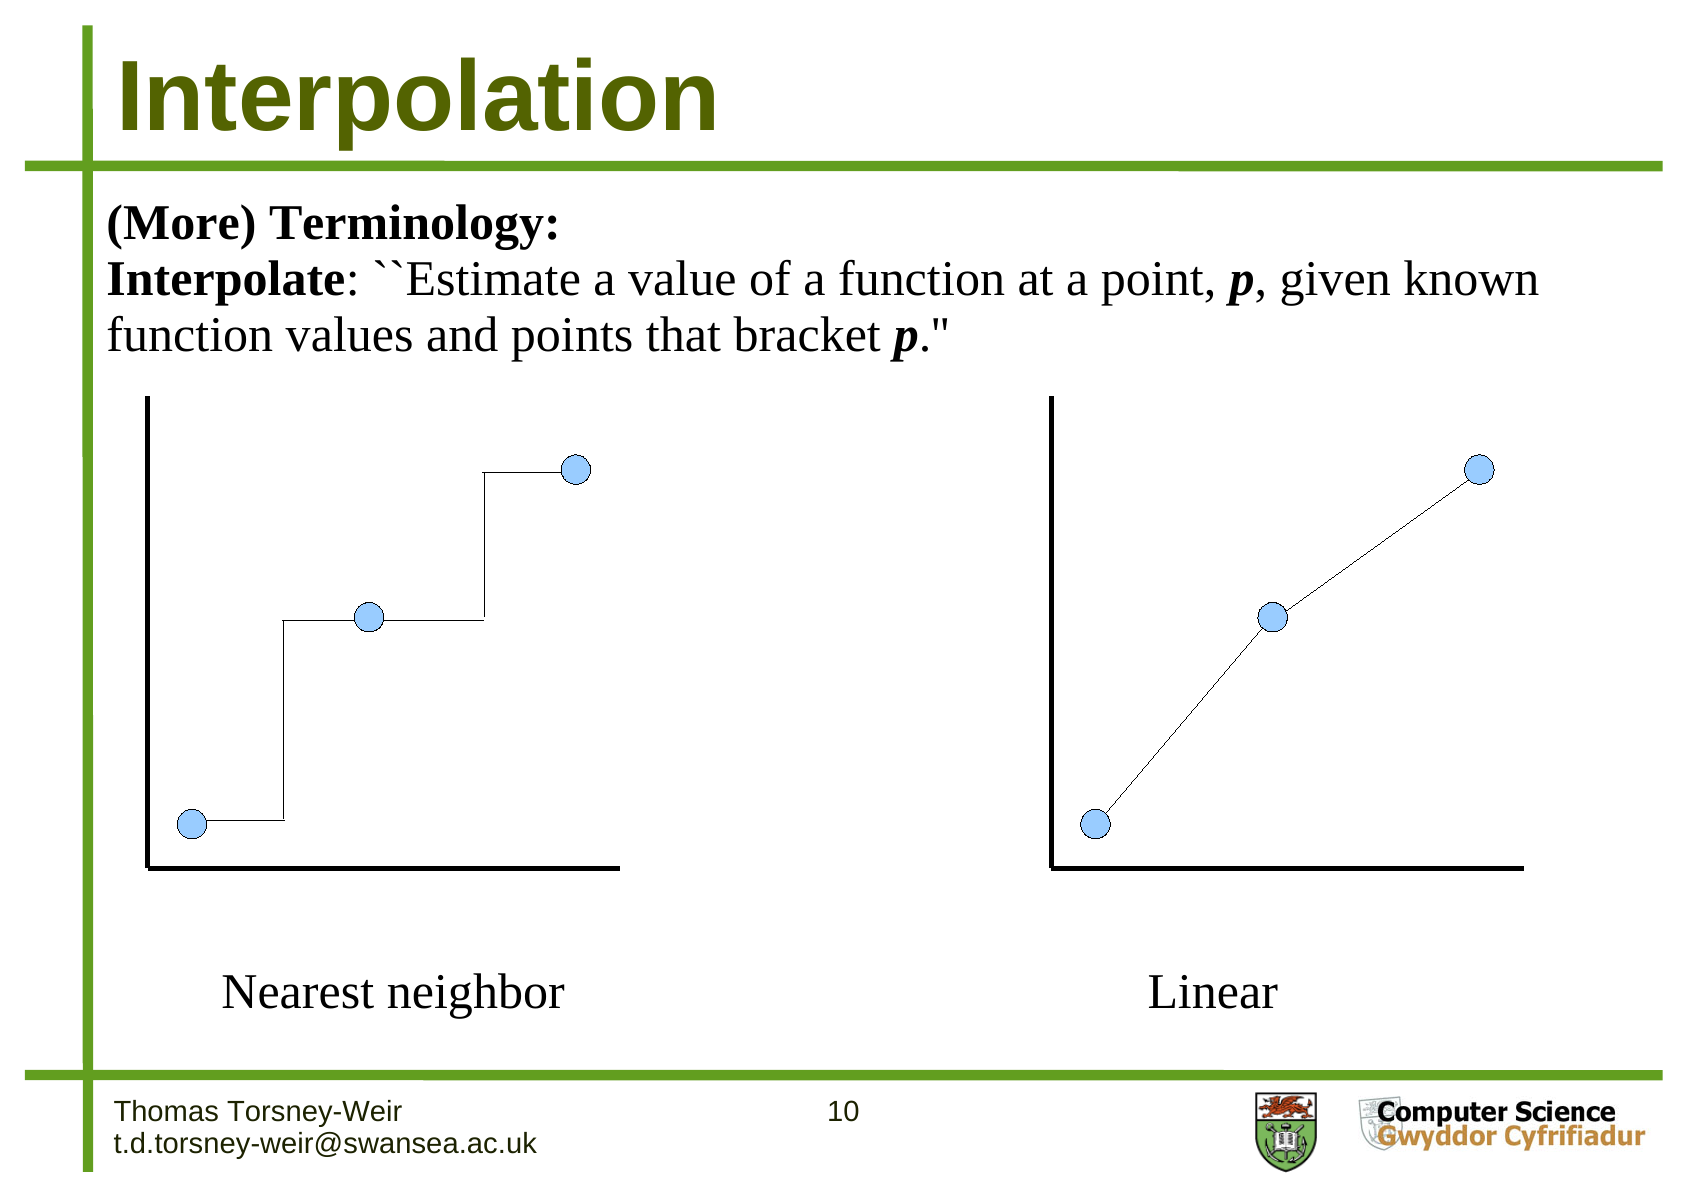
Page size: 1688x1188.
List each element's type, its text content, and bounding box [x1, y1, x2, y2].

text_box [354, 602, 384, 632]
text_box [1257, 602, 1288, 632]
title Interpolation [101, 29, 1665, 166]
text_box Nearest neighbor [206, 956, 580, 1028]
text_box [177, 809, 207, 839]
text_box [1464, 454, 1495, 485]
text_box [561, 454, 591, 485]
text_box Linear [1132, 956, 1294, 1028]
picture [1240, 1092, 1654, 1173]
text_box (More) Terminology: Interpolate: ``Estimate a value of a function at a point, p, given known function values and points that bracket p.'' [91, 187, 1658, 426]
text_box [1080, 809, 1111, 839]
